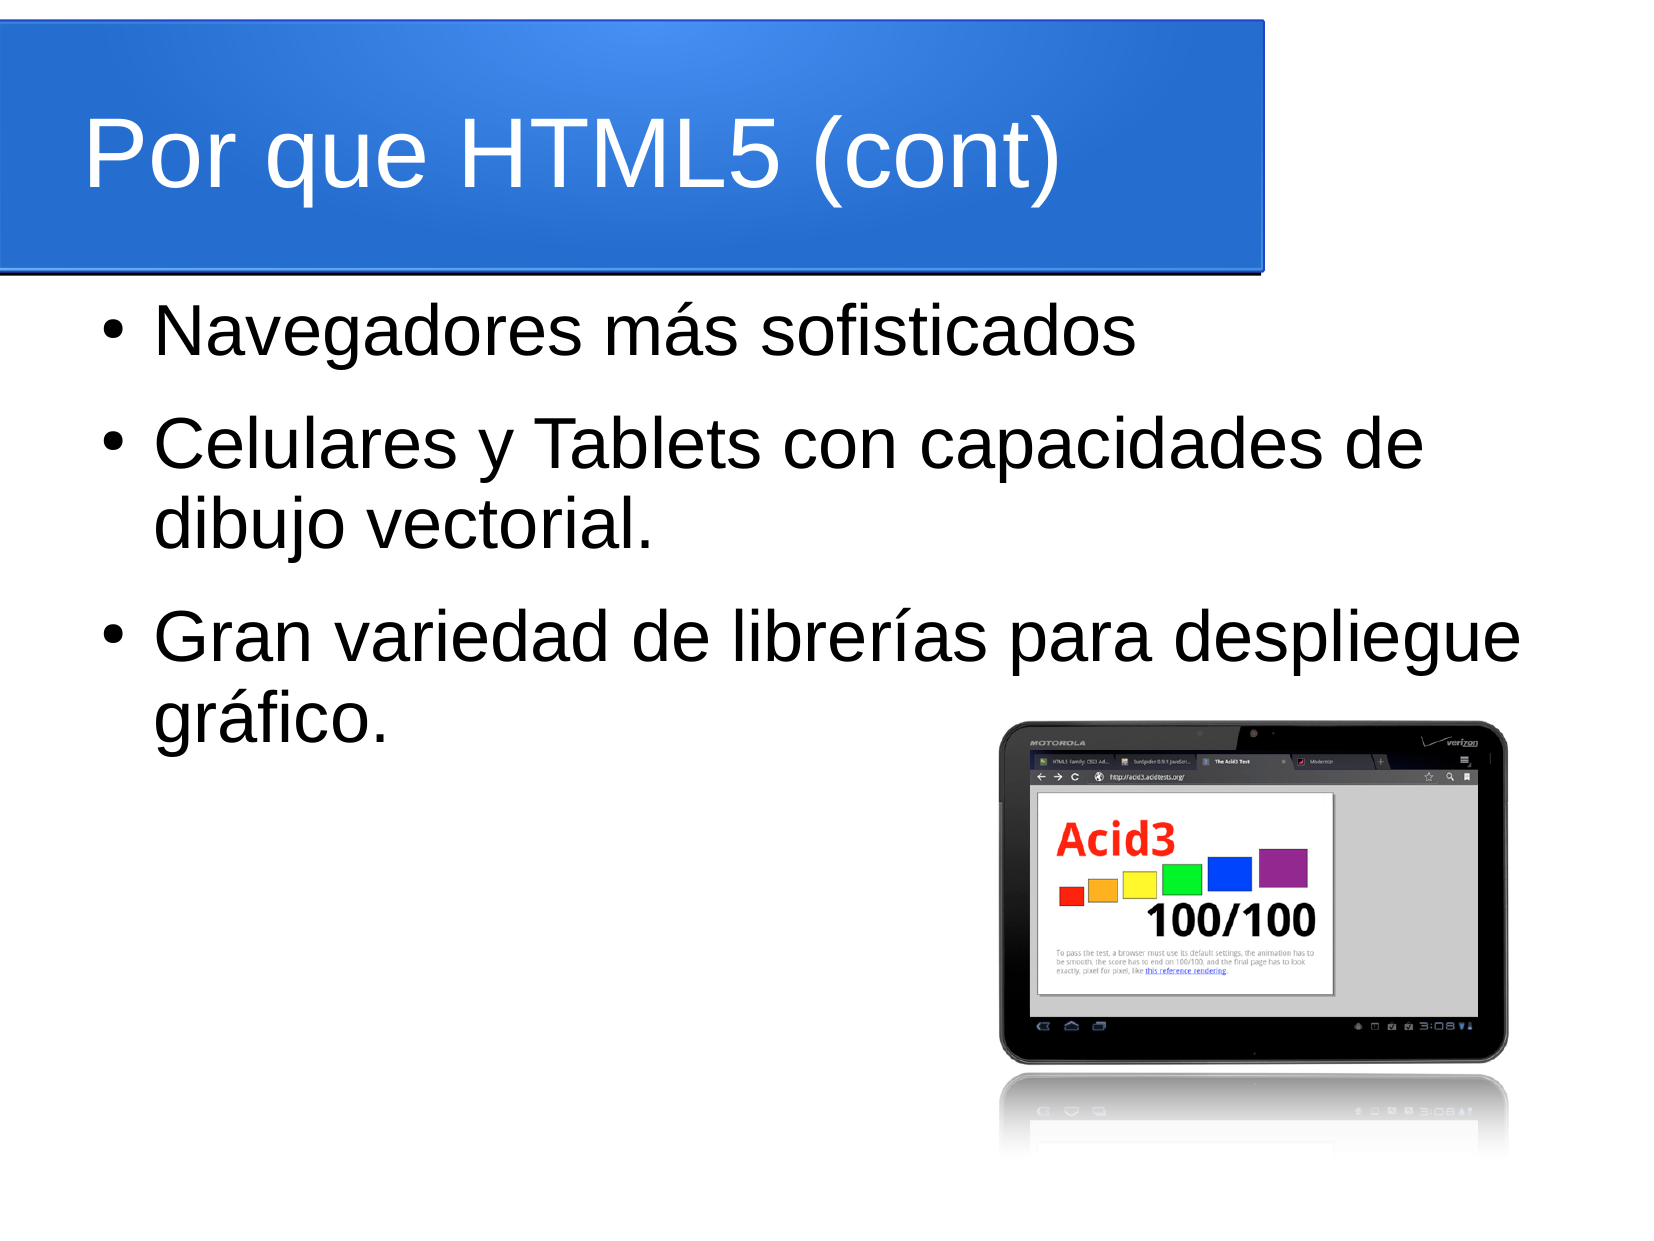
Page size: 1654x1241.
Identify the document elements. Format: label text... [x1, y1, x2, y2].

picture [998, 720, 1512, 1158]
list Navegadores más sofisticados Celulares y Tablets con capacidades de dibujo vectorial. Gran variedad de librerías para despliegue gráfico. [82, 290, 1538, 1010]
title Por que HTML5 (cont) [82, 49, 1250, 257]
